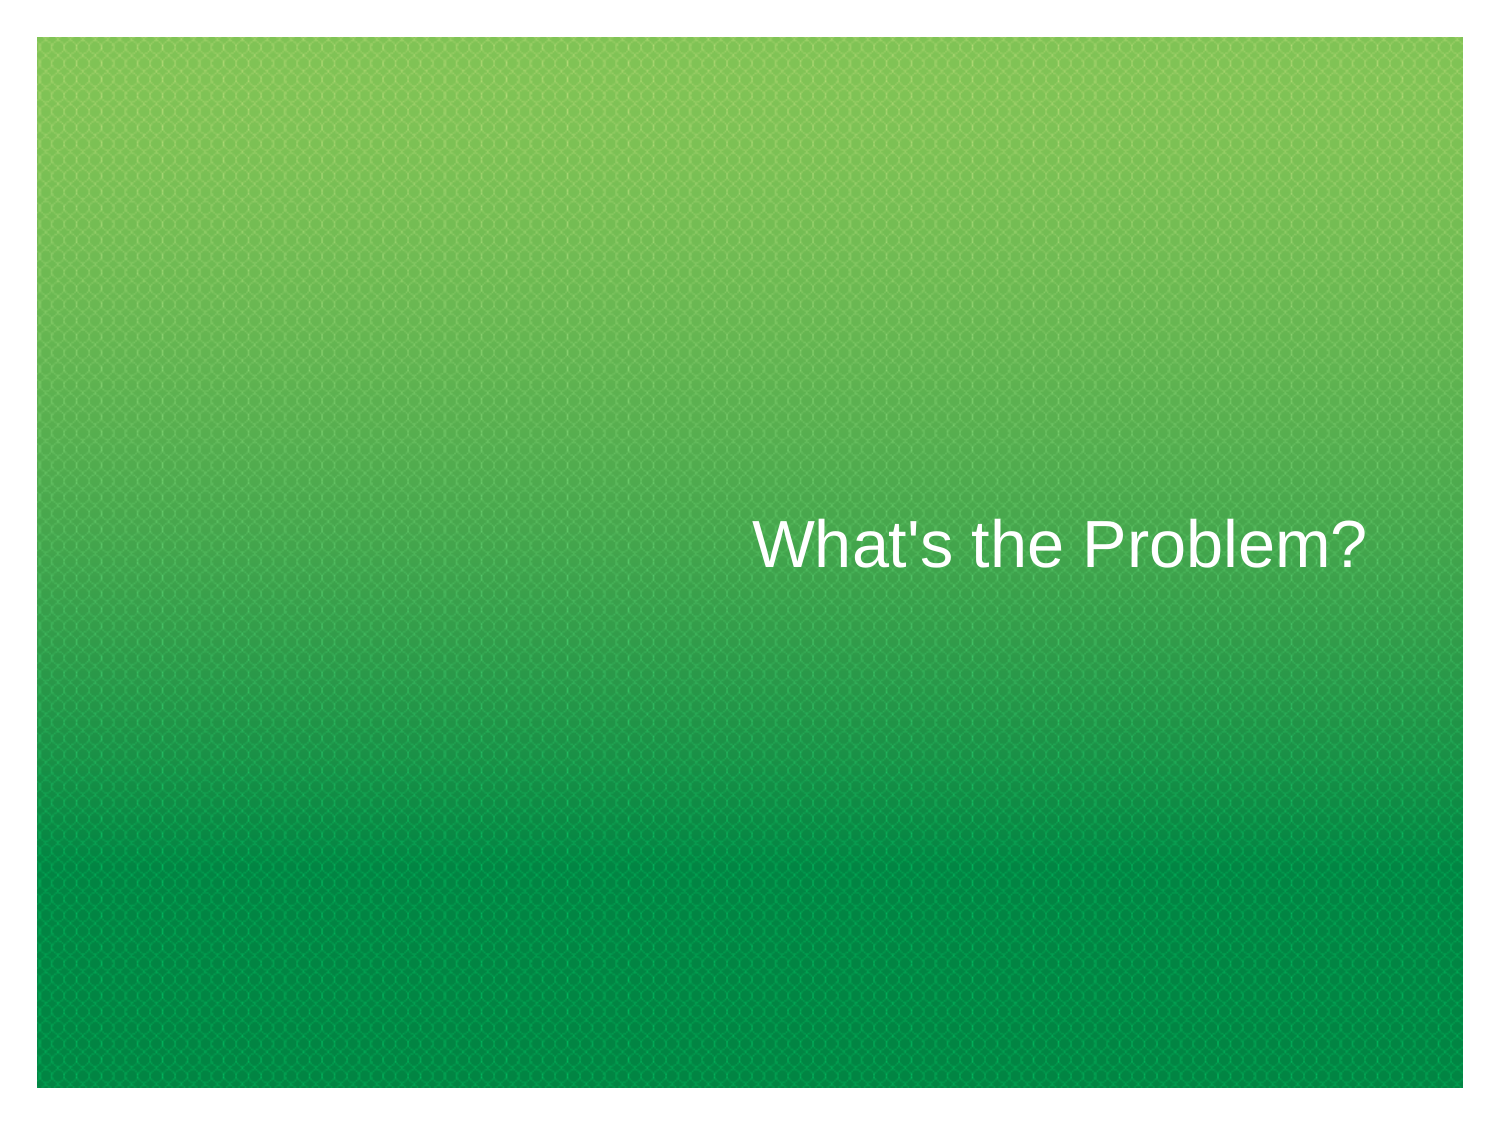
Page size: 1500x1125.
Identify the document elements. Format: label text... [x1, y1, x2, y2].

picture [37, 37, 1463, 1088]
title What's the Problem? [135, 450, 1369, 638]
